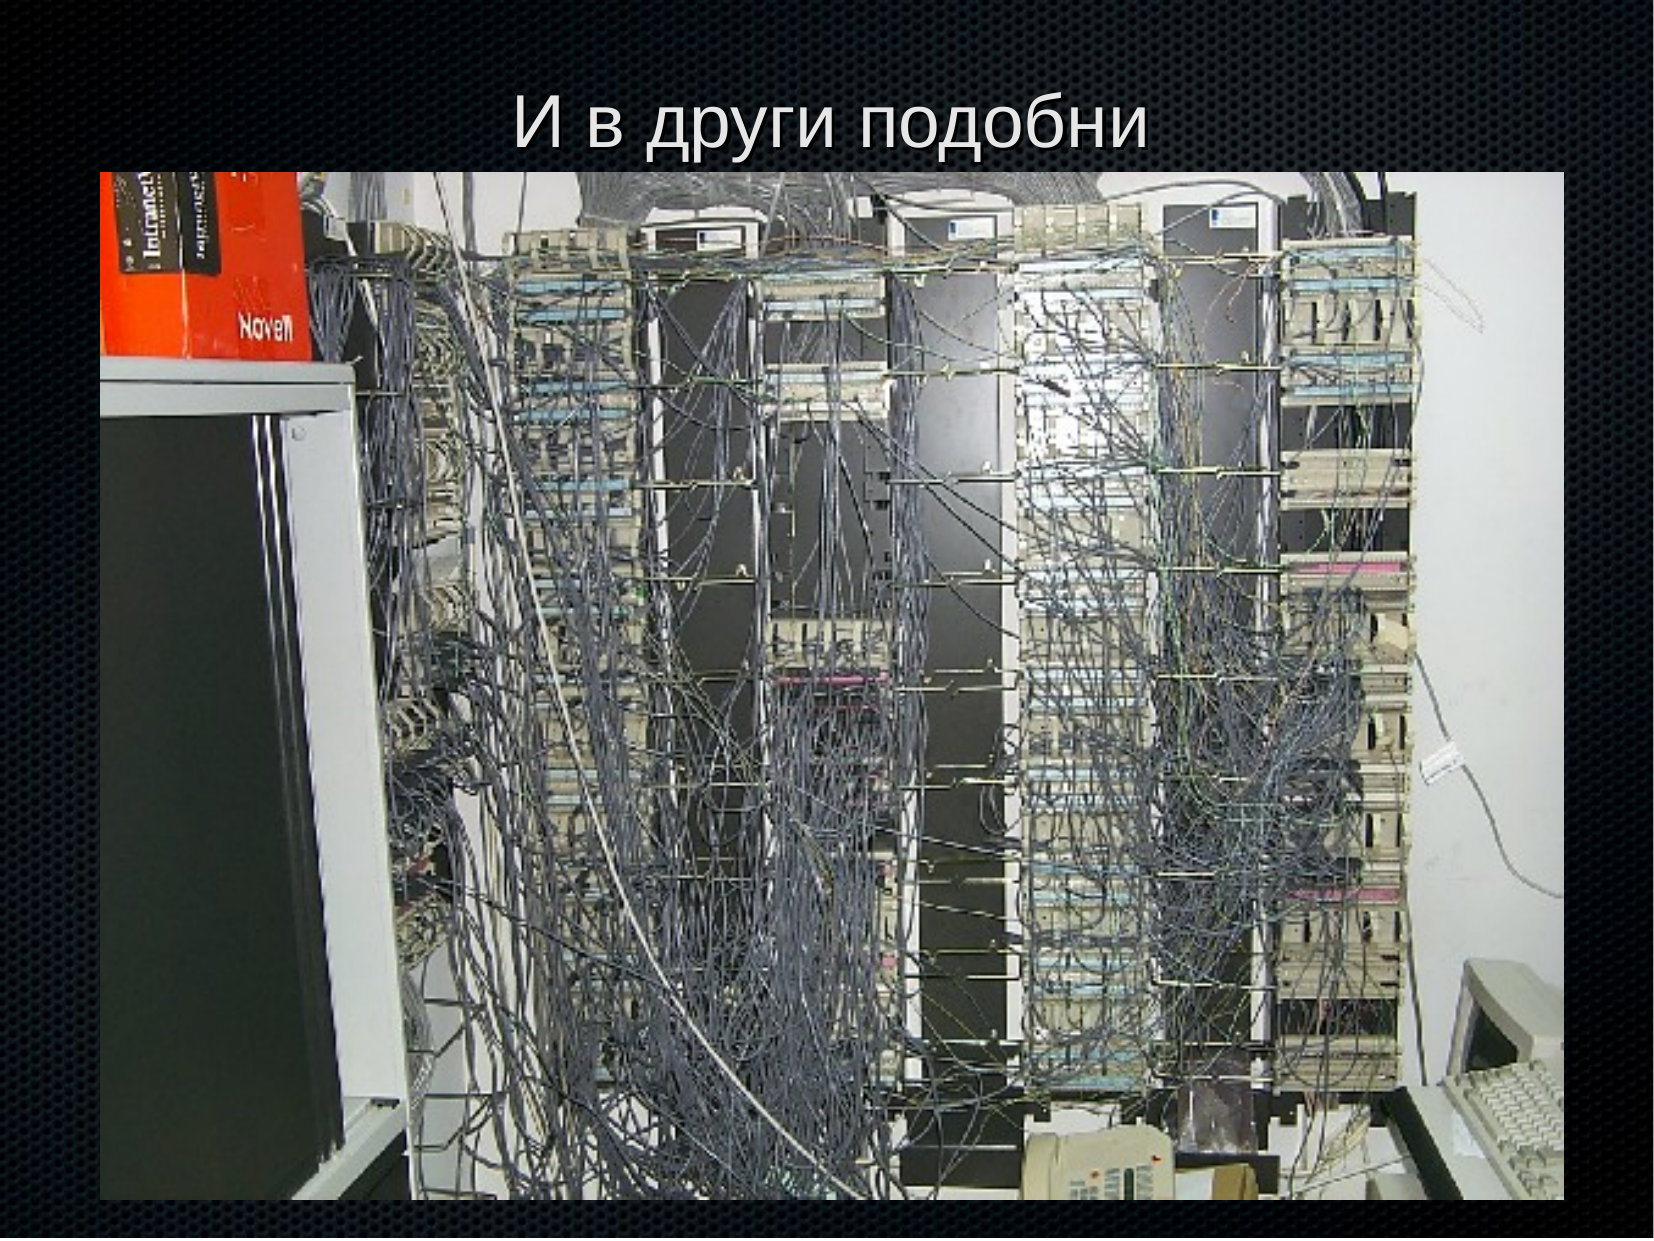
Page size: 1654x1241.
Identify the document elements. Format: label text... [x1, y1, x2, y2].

title И в други подобни [86, 25, 1576, 218]
picture [0, 0, 1654, 1238]
